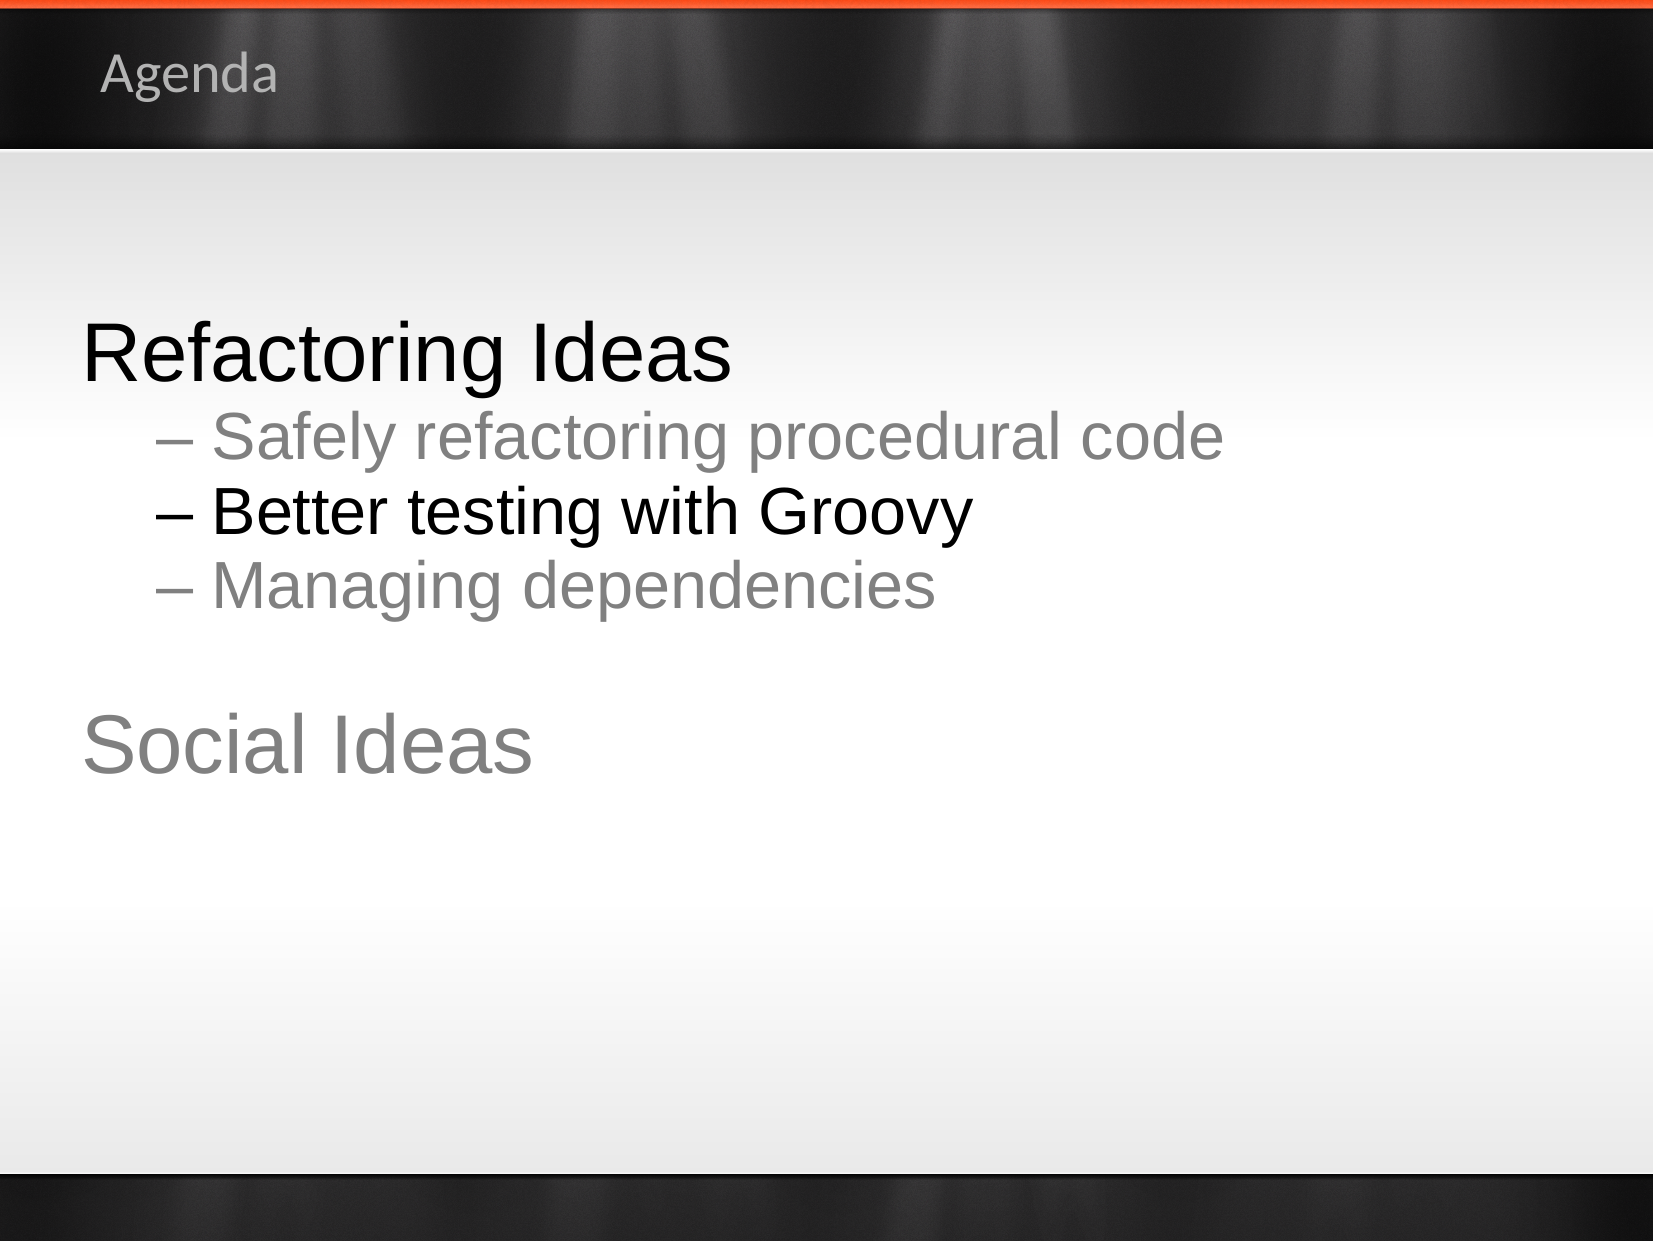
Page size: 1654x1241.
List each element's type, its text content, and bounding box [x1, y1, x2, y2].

text_box Refactoring Ideas – Safely refactoring procedural code – Better testing with Groovy – Managing dependencies Social Ideas [80, 306, 1569, 1125]
picture [0, 0, 1653, 1241]
title Agenda [100, 6, 1589, 151]
